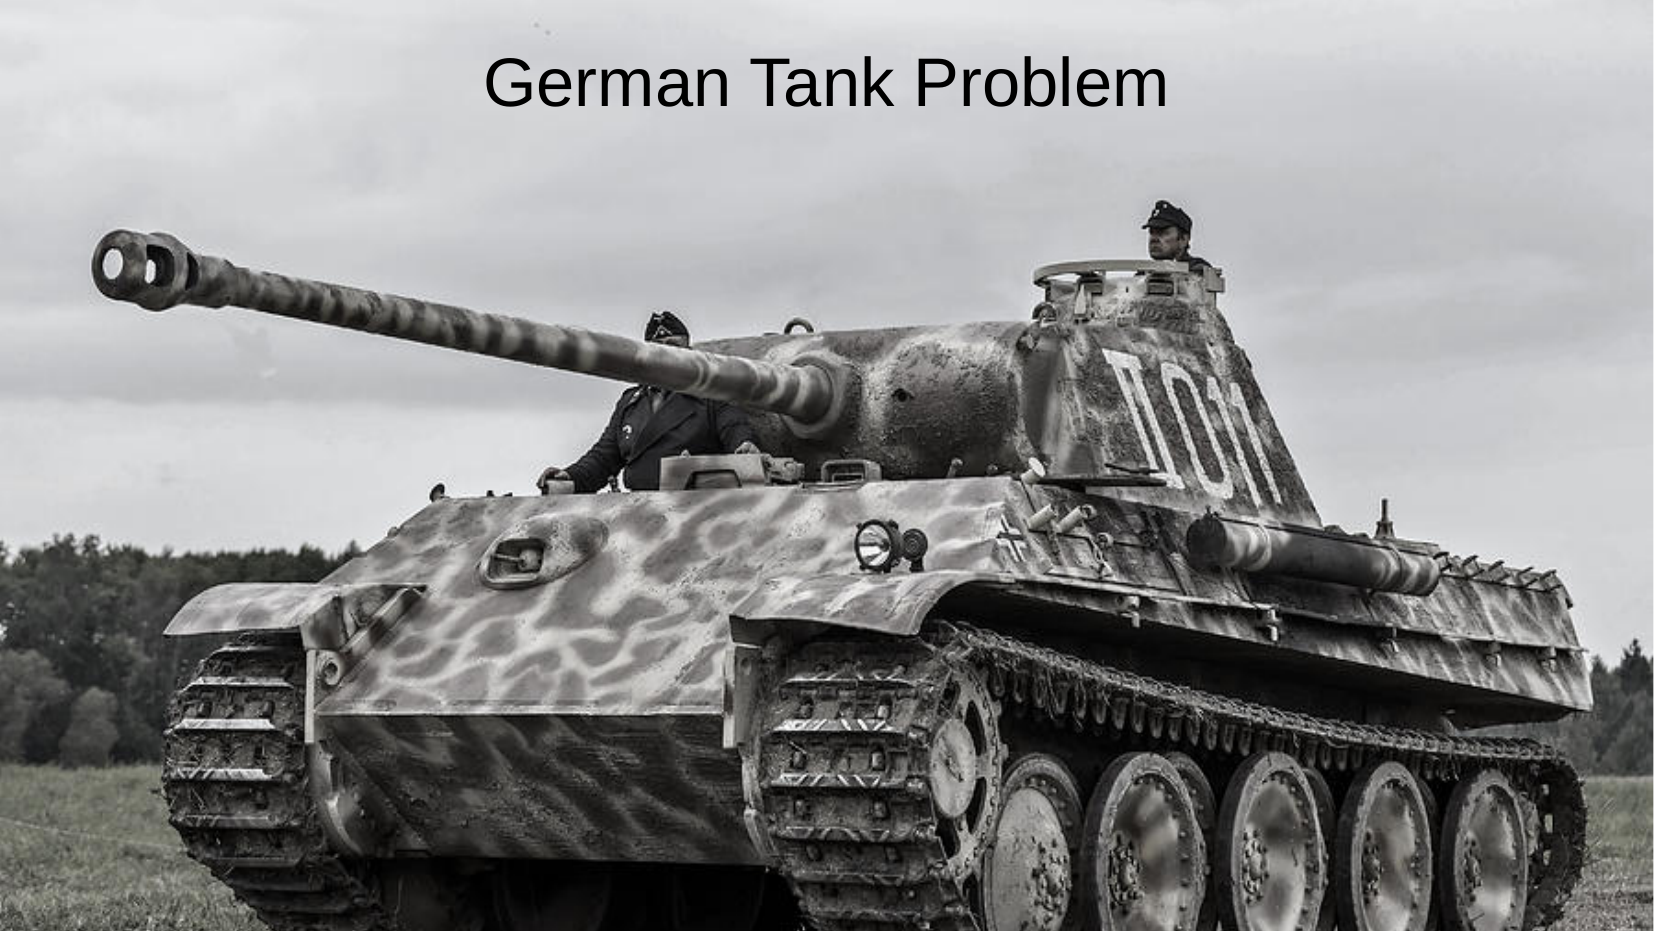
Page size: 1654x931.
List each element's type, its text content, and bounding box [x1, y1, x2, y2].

picture [0, 0, 1654, 931]
title German Tank Problem [88, 9, 1565, 157]
